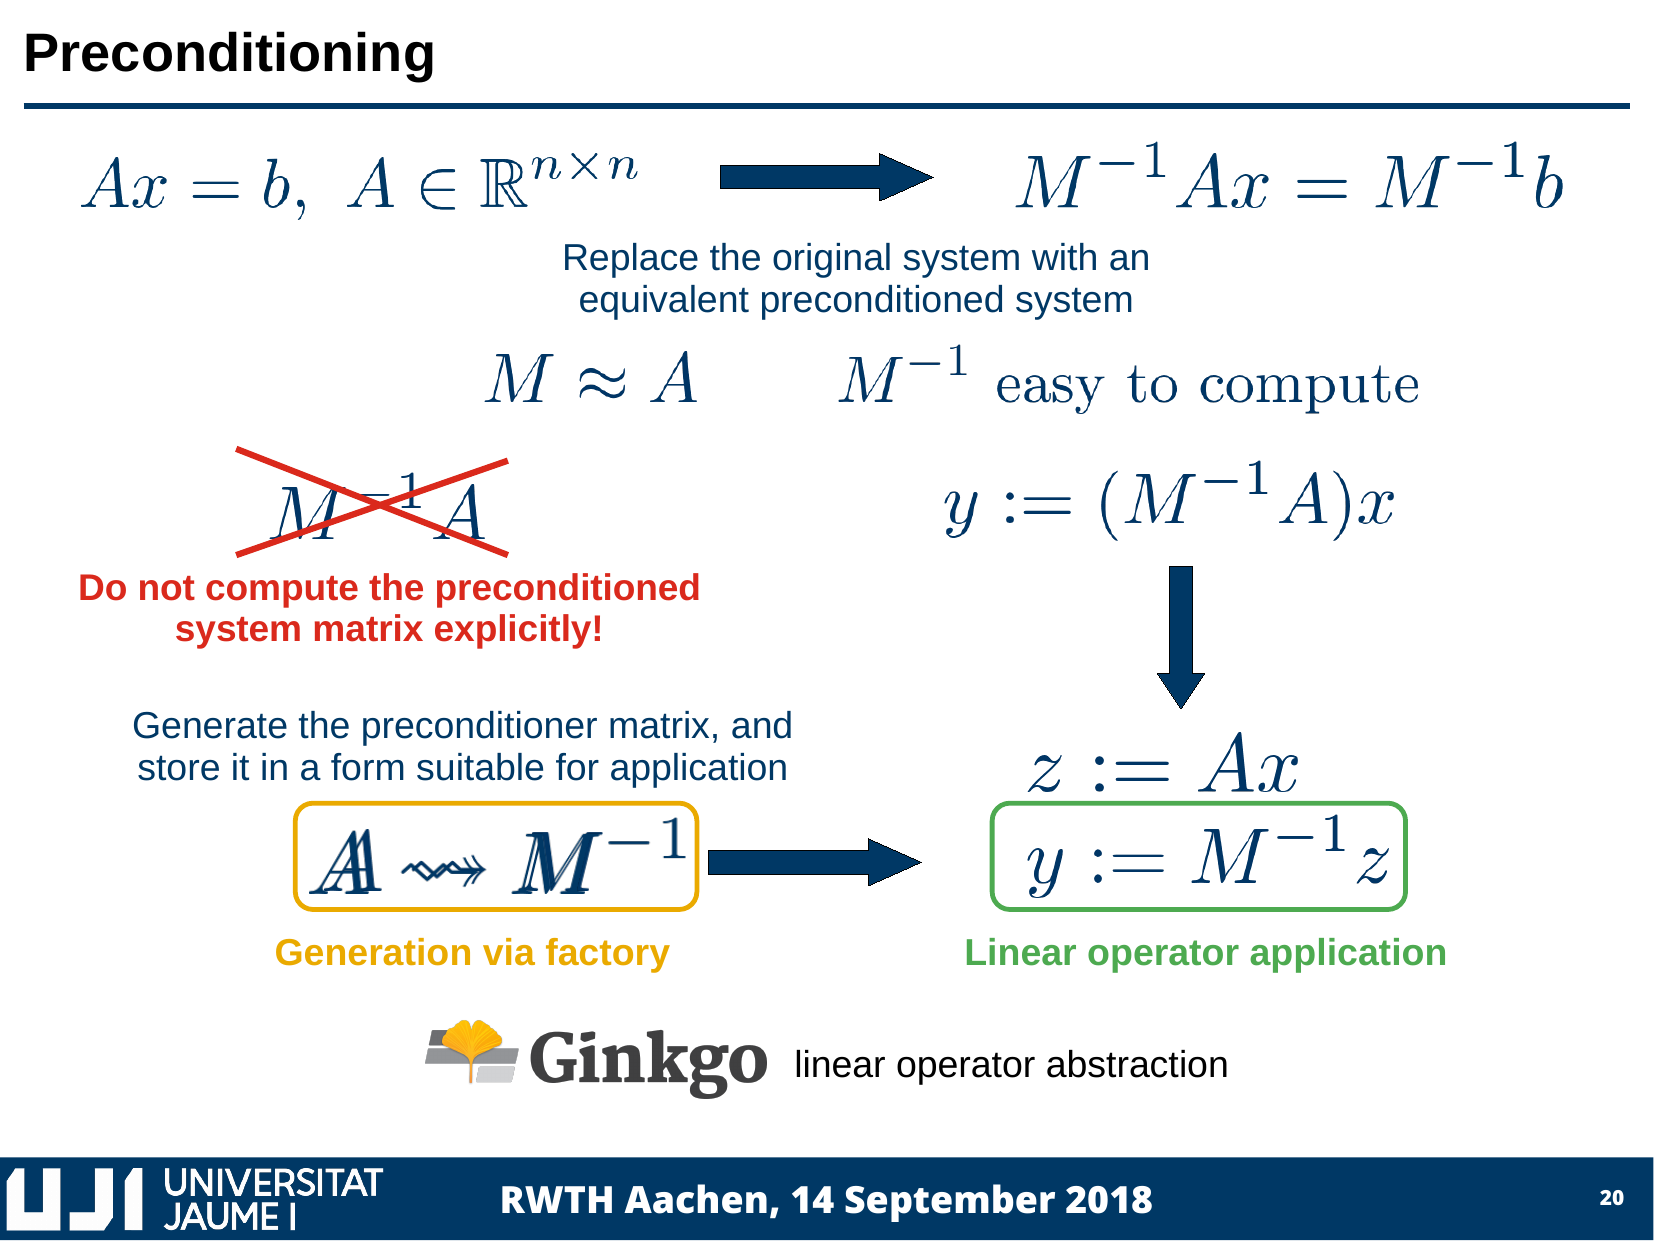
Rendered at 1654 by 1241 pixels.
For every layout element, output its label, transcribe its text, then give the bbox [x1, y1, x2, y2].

text_box Generation via factory [259, 923, 686, 981]
text_box [720, 153, 934, 201]
picture [0, 1158, 390, 1241]
picture [391, 473, 485, 539]
title Preconditioning [23, 0, 1630, 107]
picture [269, 472, 368, 539]
picture [309, 817, 686, 894]
picture [838, 344, 1418, 414]
picture [425, 1019, 767, 1099]
picture [484, 351, 697, 402]
picture [81, 153, 638, 220]
picture [1027, 814, 1389, 898]
text_box [1157, 566, 1205, 709]
text_box linear operator abstraction [779, 1035, 1245, 1093]
picture [1027, 732, 1298, 792]
picture [944, 460, 1394, 541]
text_box Do not compute the preconditioned system matrix explicitly! [0, 566, 733, 650]
text_box [708, 838, 922, 886]
text_box Linear operator application [949, 923, 1464, 981]
picture [1015, 141, 1563, 208]
picture [307, 472, 462, 501]
text_box Generate the preconditioner matrix, and store it in a form suitable for application [117, 696, 838, 796]
list Replace the original system with an equivalent preconditioned system [437, 236, 1205, 343]
picture [295, 509, 455, 539]
